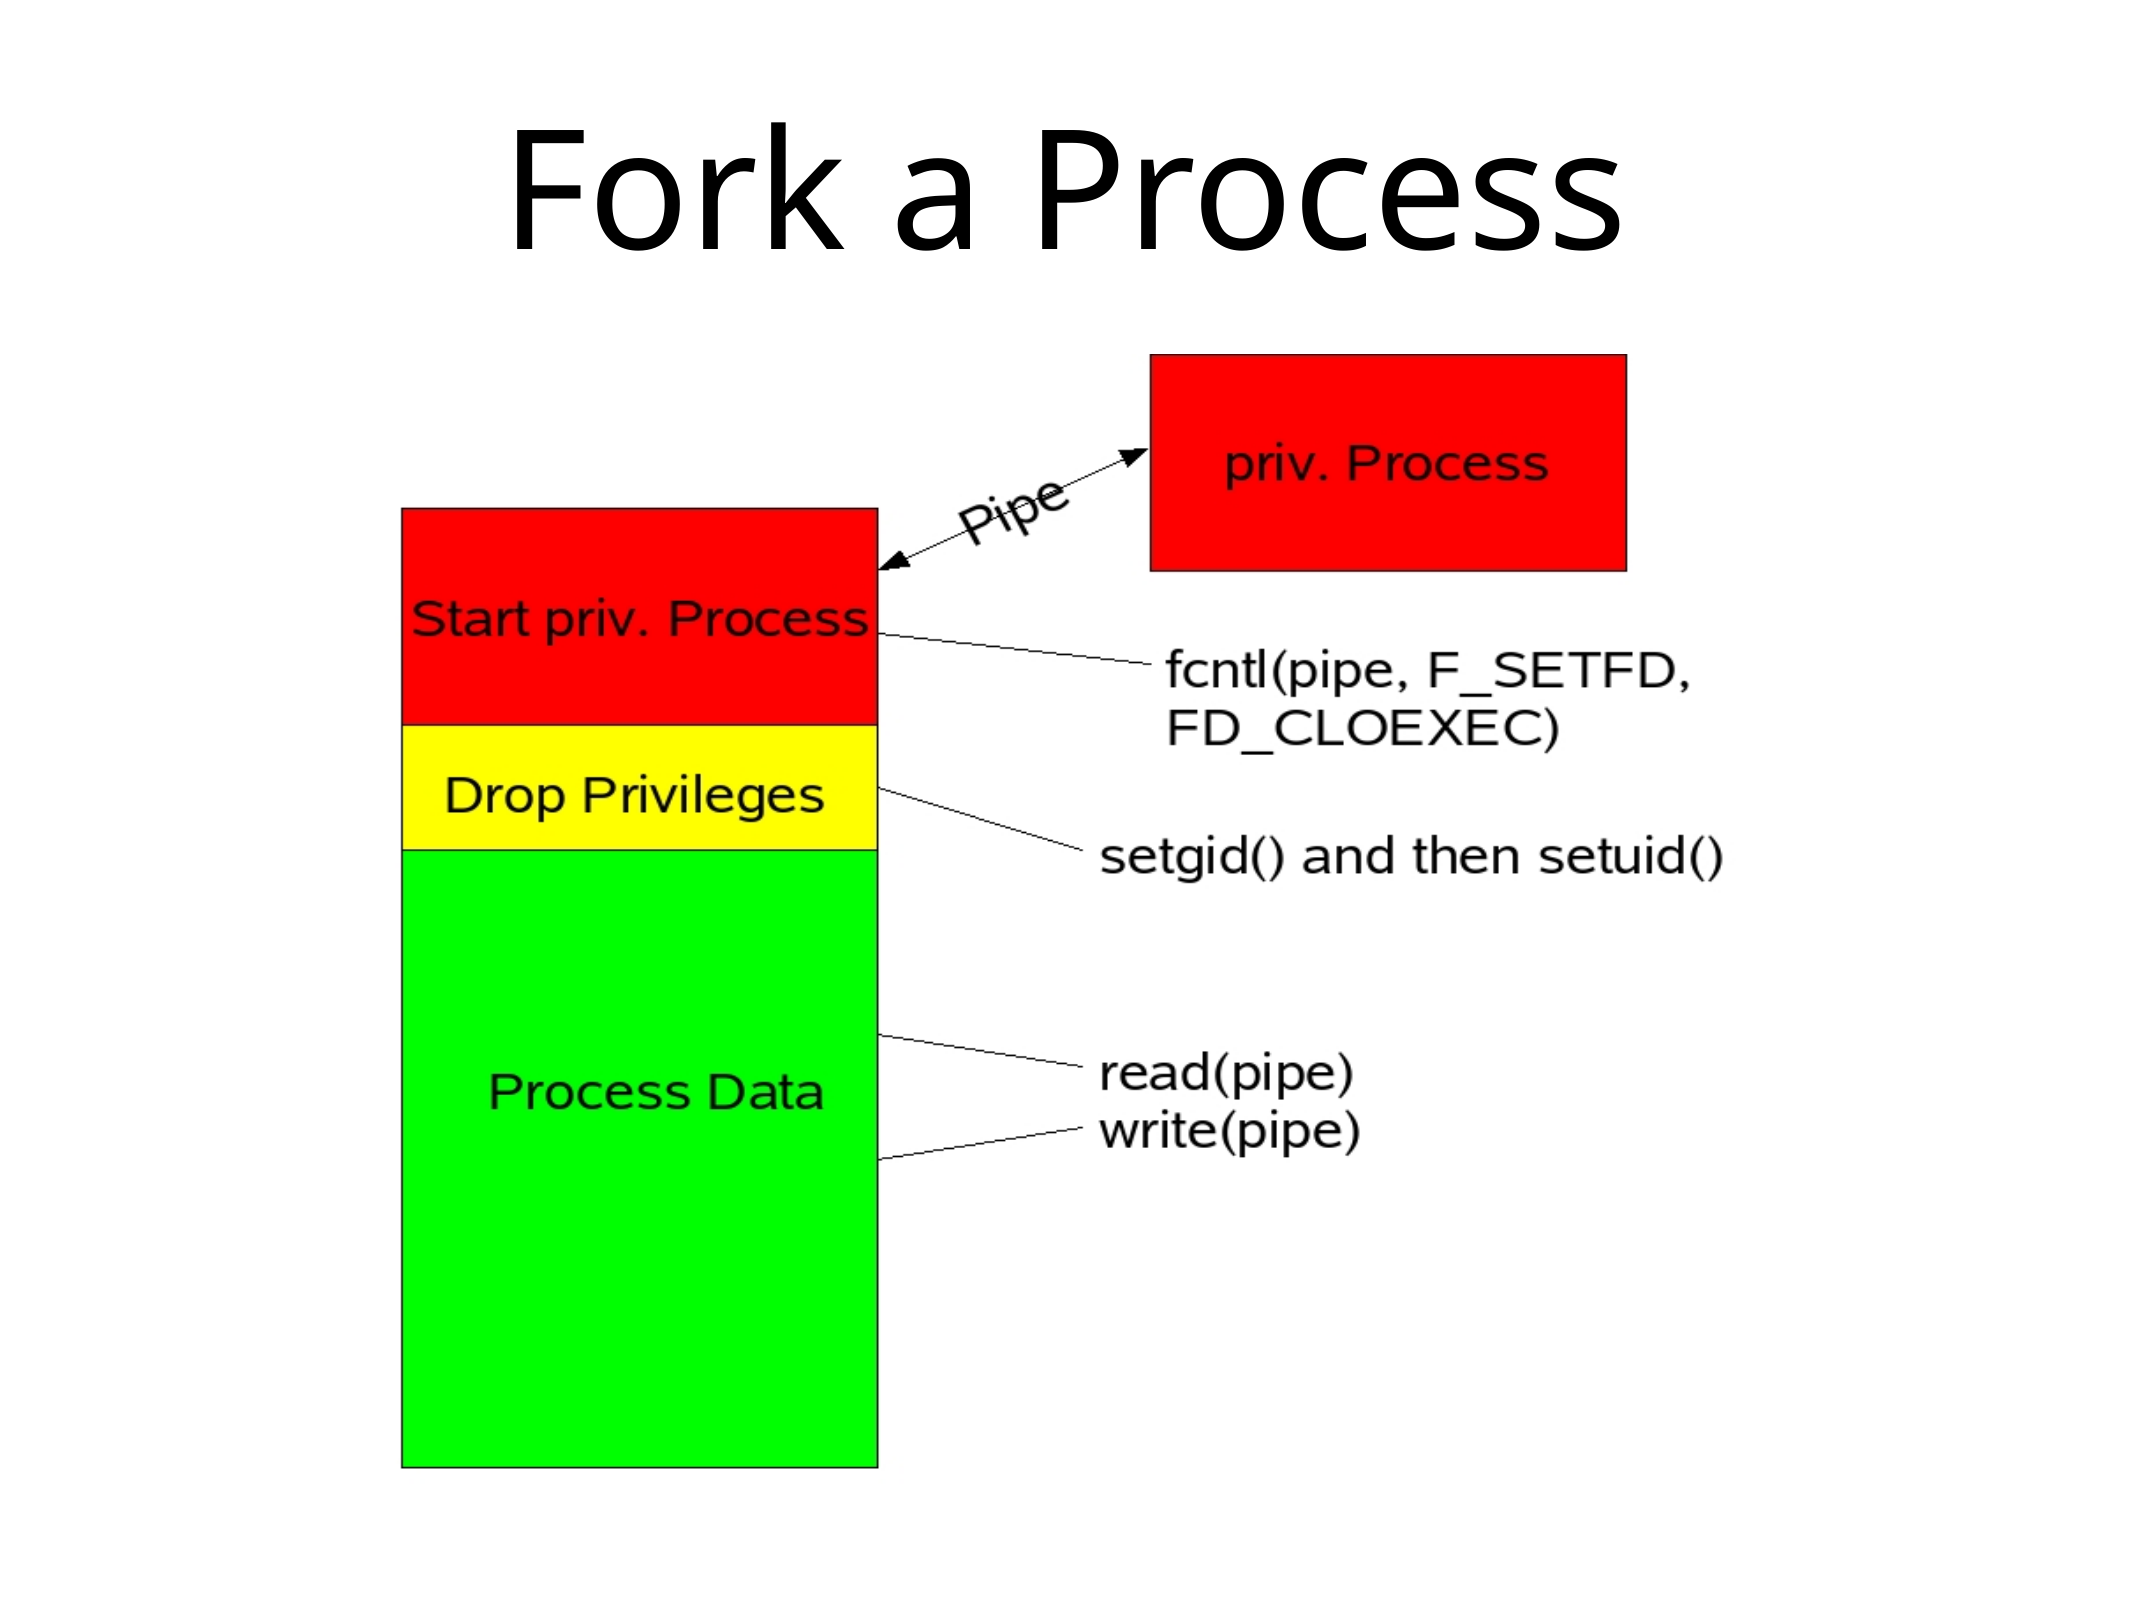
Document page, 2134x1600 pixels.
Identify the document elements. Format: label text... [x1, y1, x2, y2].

picture [368, 354, 1765, 1565]
title Fork a Process [206, 29, 1924, 341]
